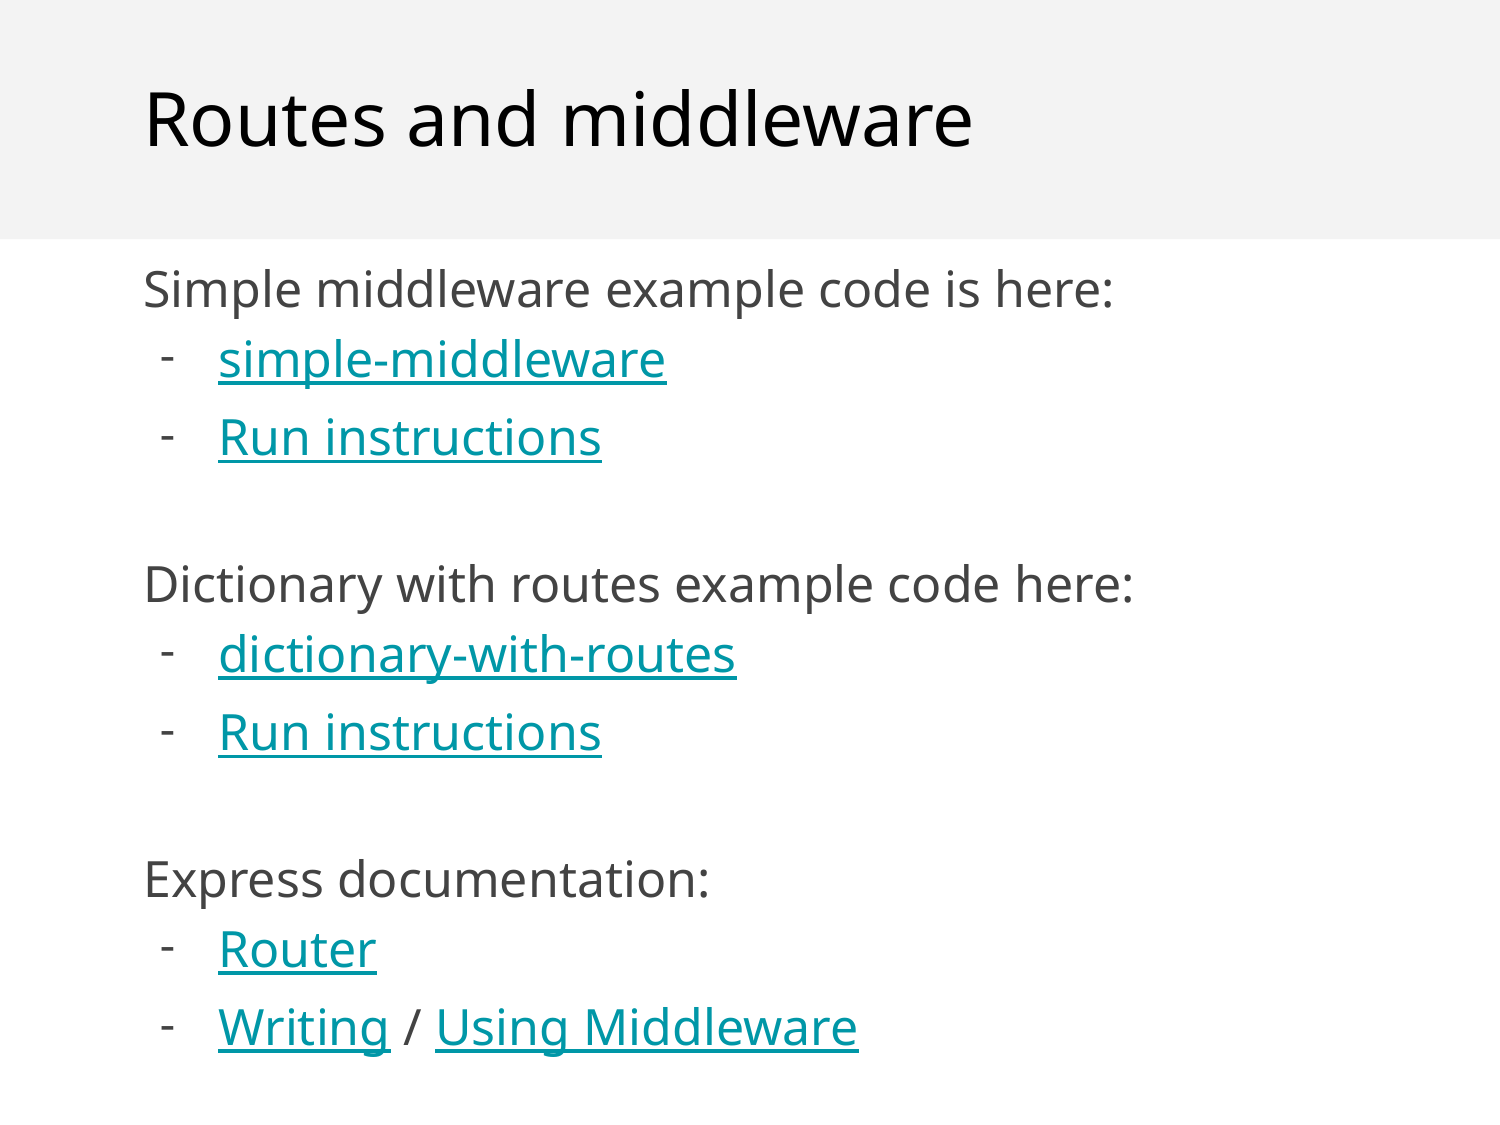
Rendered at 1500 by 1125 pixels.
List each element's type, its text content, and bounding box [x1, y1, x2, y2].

list Simple middleware example code is here: simple-middleware Run instructions Dictionary with routes example code here: dictionary-with-routes Run instructions Express documentation: Router Writing / Using Middleware [128, 233, 1372, 981]
title Routes and middleware [128, 56, 1372, 183]
